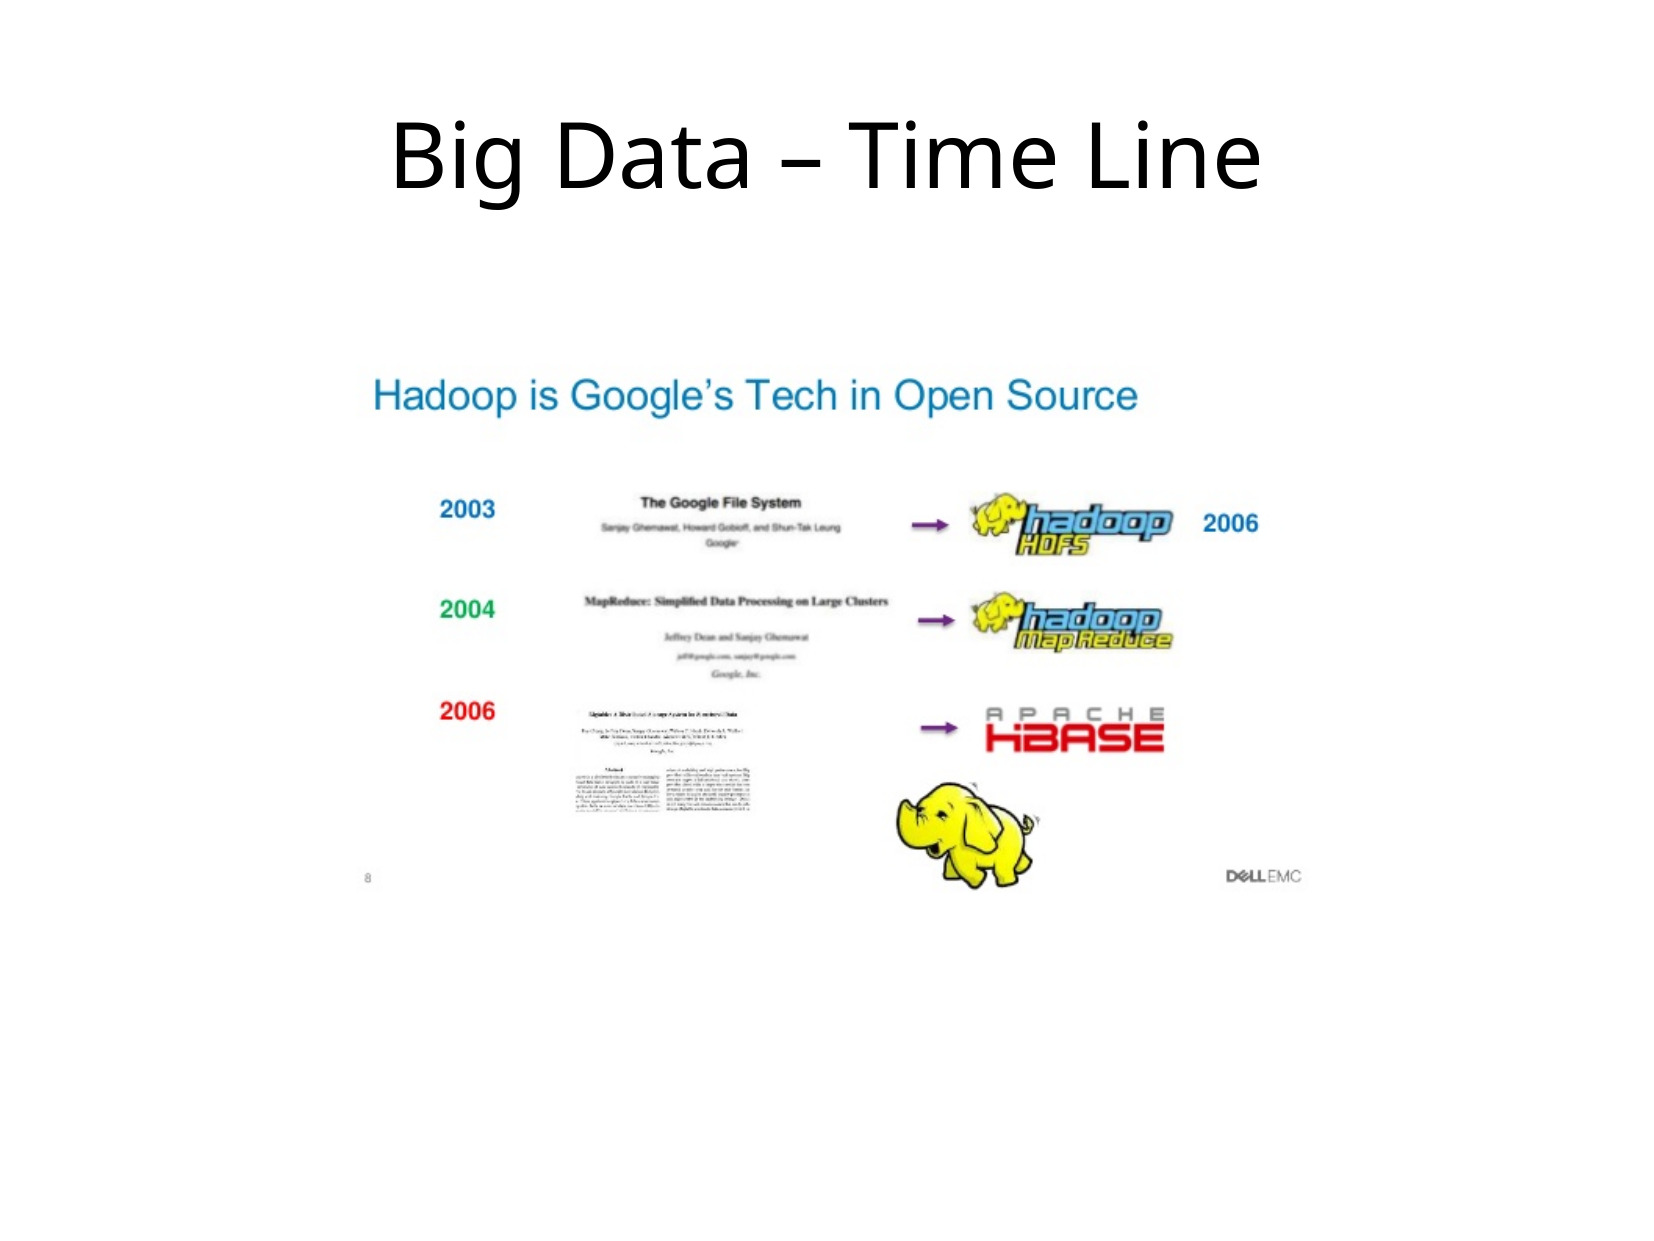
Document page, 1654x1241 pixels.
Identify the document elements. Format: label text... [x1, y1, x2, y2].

picture [332, 341, 1330, 903]
title Big Data – Time Line [82, 49, 1571, 257]
